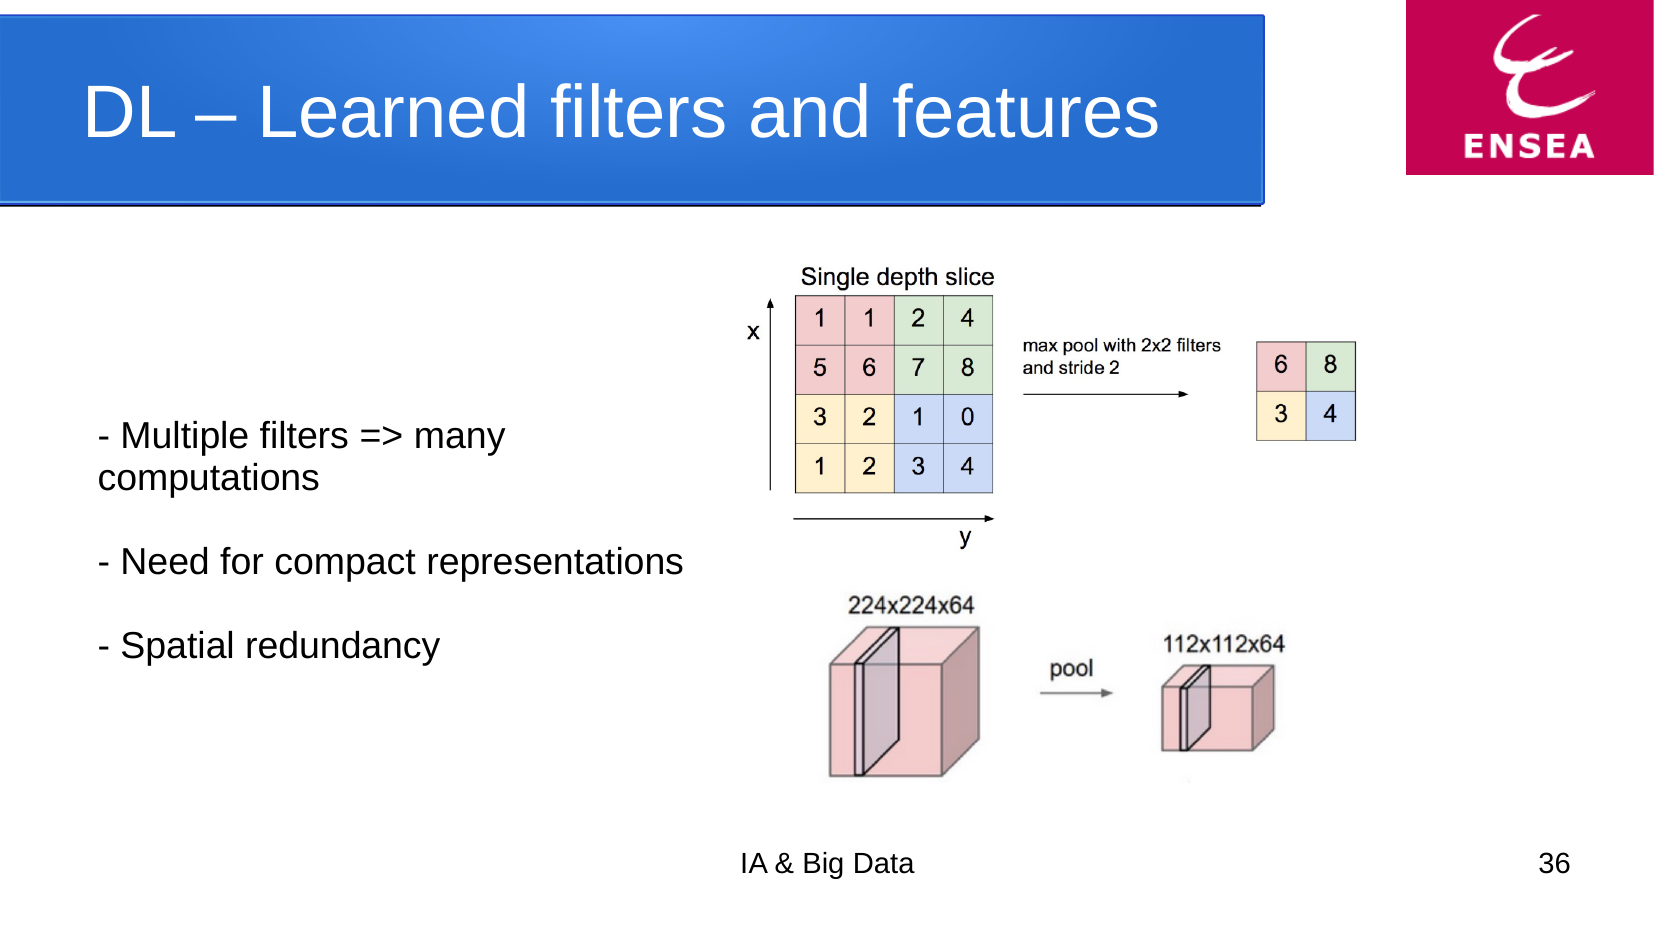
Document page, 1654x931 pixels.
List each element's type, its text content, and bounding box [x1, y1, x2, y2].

picture [696, 247, 1432, 792]
title DL – Learned filters and features [82, 35, 1235, 189]
text_box - Multiple filters => many computations - Need for compact representations - Spatial redundancy [82, 407, 709, 680]
picture [1406, 0, 1654, 175]
